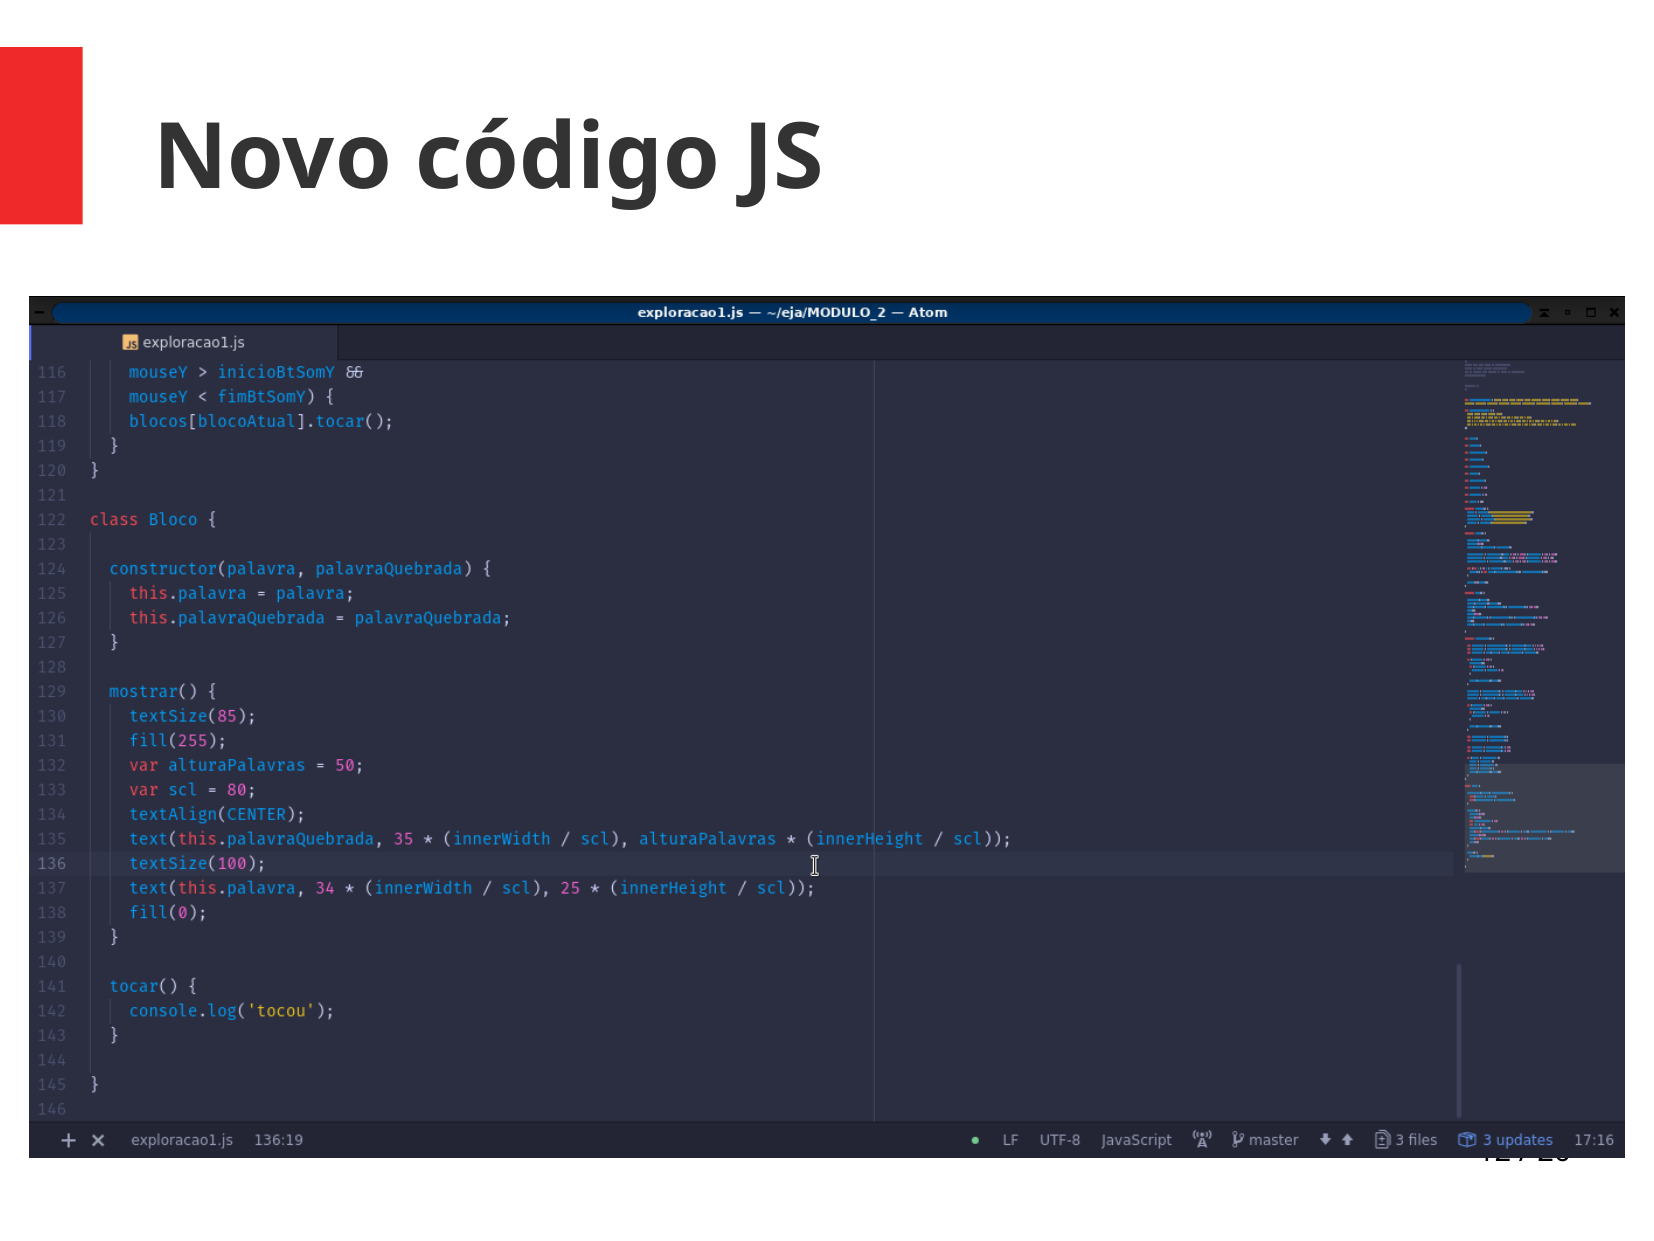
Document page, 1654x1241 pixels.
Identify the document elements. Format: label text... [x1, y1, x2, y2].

picture [29, 296, 1625, 1158]
title Novo código JS [118, 37, 1571, 269]
